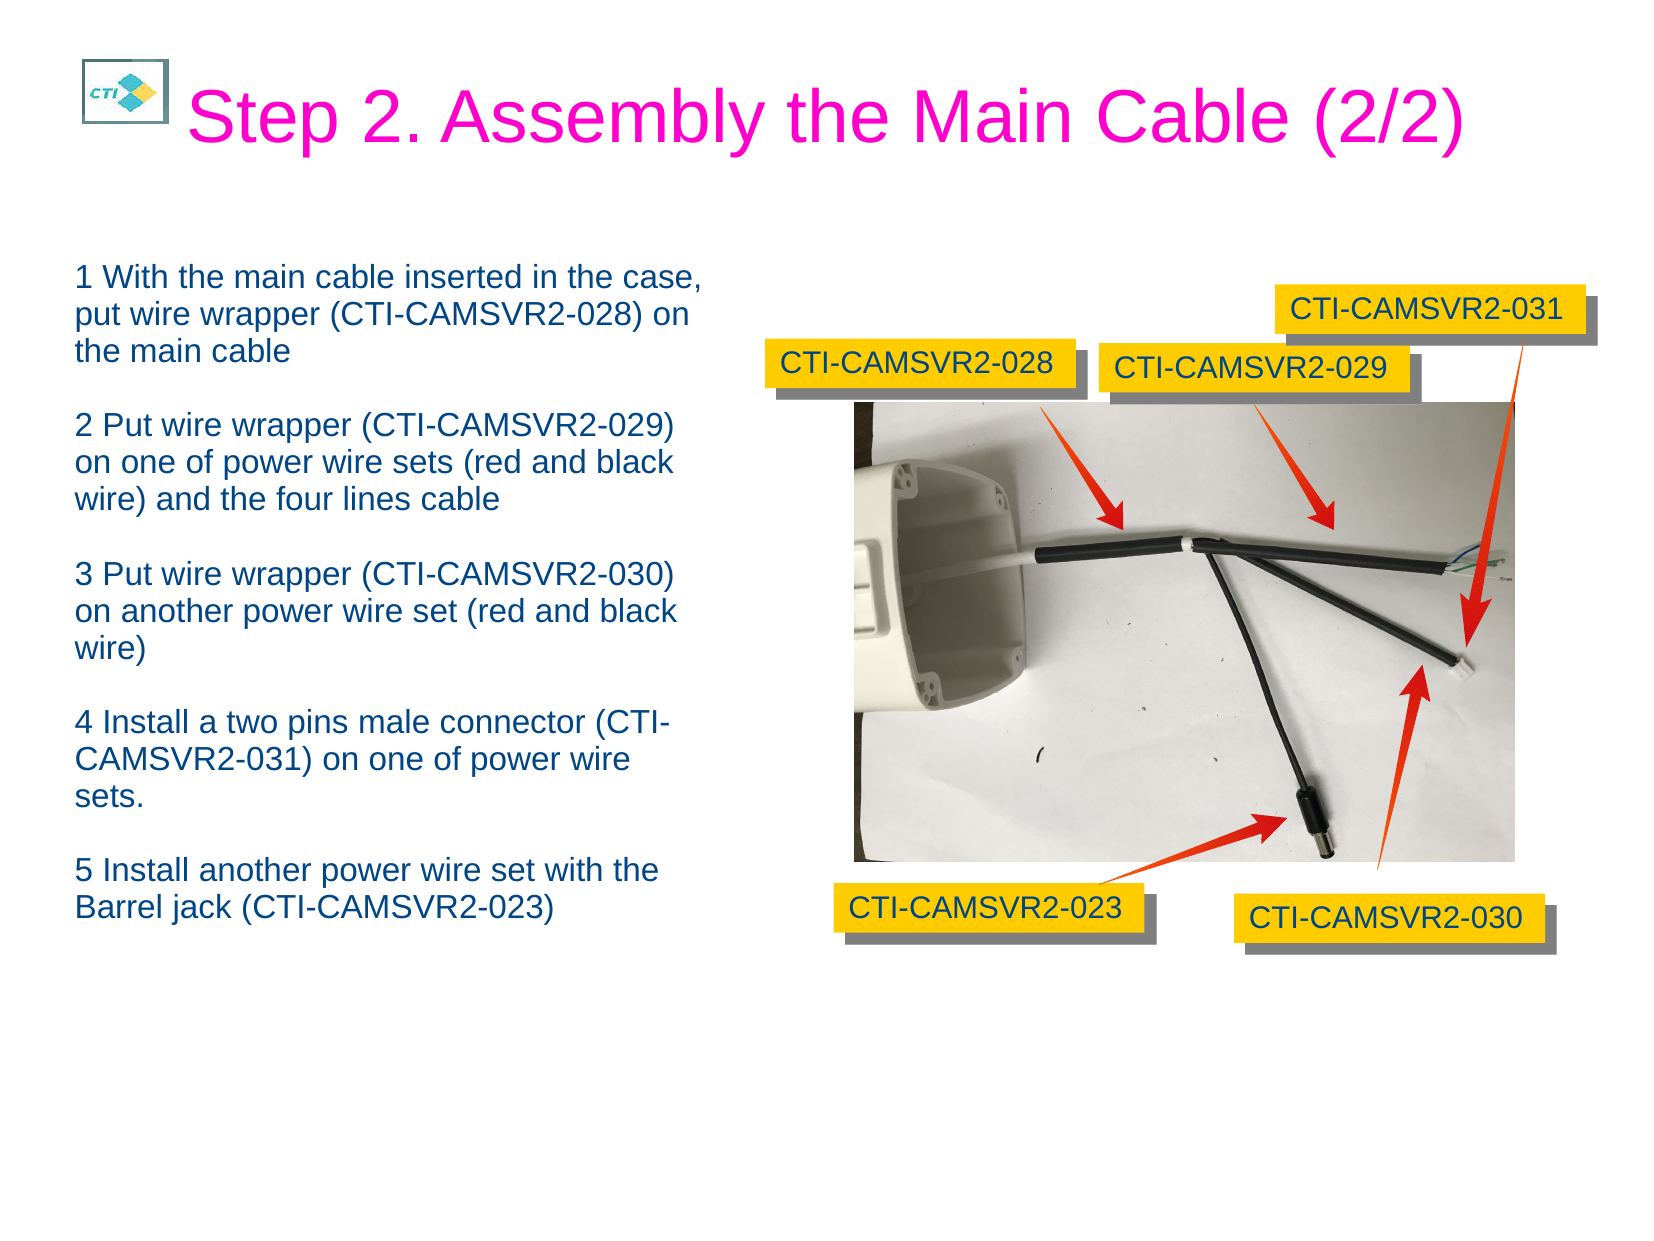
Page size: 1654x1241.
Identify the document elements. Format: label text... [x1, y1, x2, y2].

text_box CTI-CAMSVR2-023 [833, 883, 1145, 933]
text_box CTI-CAMSVR2-028 [765, 338, 1076, 389]
picture [854, 329, 1544, 904]
text_box CTI-CAMSVR2-030 [1234, 893, 1546, 943]
text_box CTI-CAMSVR2-029 [1098, 343, 1410, 393]
picture [82, 59, 169, 124]
text_box CTI-CAMSVR2-031 [1275, 284, 1586, 334]
text_box 1 With the main cable inserted in the case, put wire wrapper (CTI-CAMSVR2-028) on the main cable 2 Put wire wrapper (CTI-CAMSVR2-029) on one of power wire sets (red and black wire) and the four lines cable 3 Put wire wrapper (CTI-CAMSVR2-030) on another power wire set (red and black wire) 4 Install a two pins male connector (CTI-CAMSVR2-031) on one of power wire sets. 5 Install another power wire set with the Barrel jack (CTI-CAMSVR2-023) [59, 251, 720, 1021]
title Step 2. Assembly the Main Cable (2/2) [82, 36, 1571, 193]
